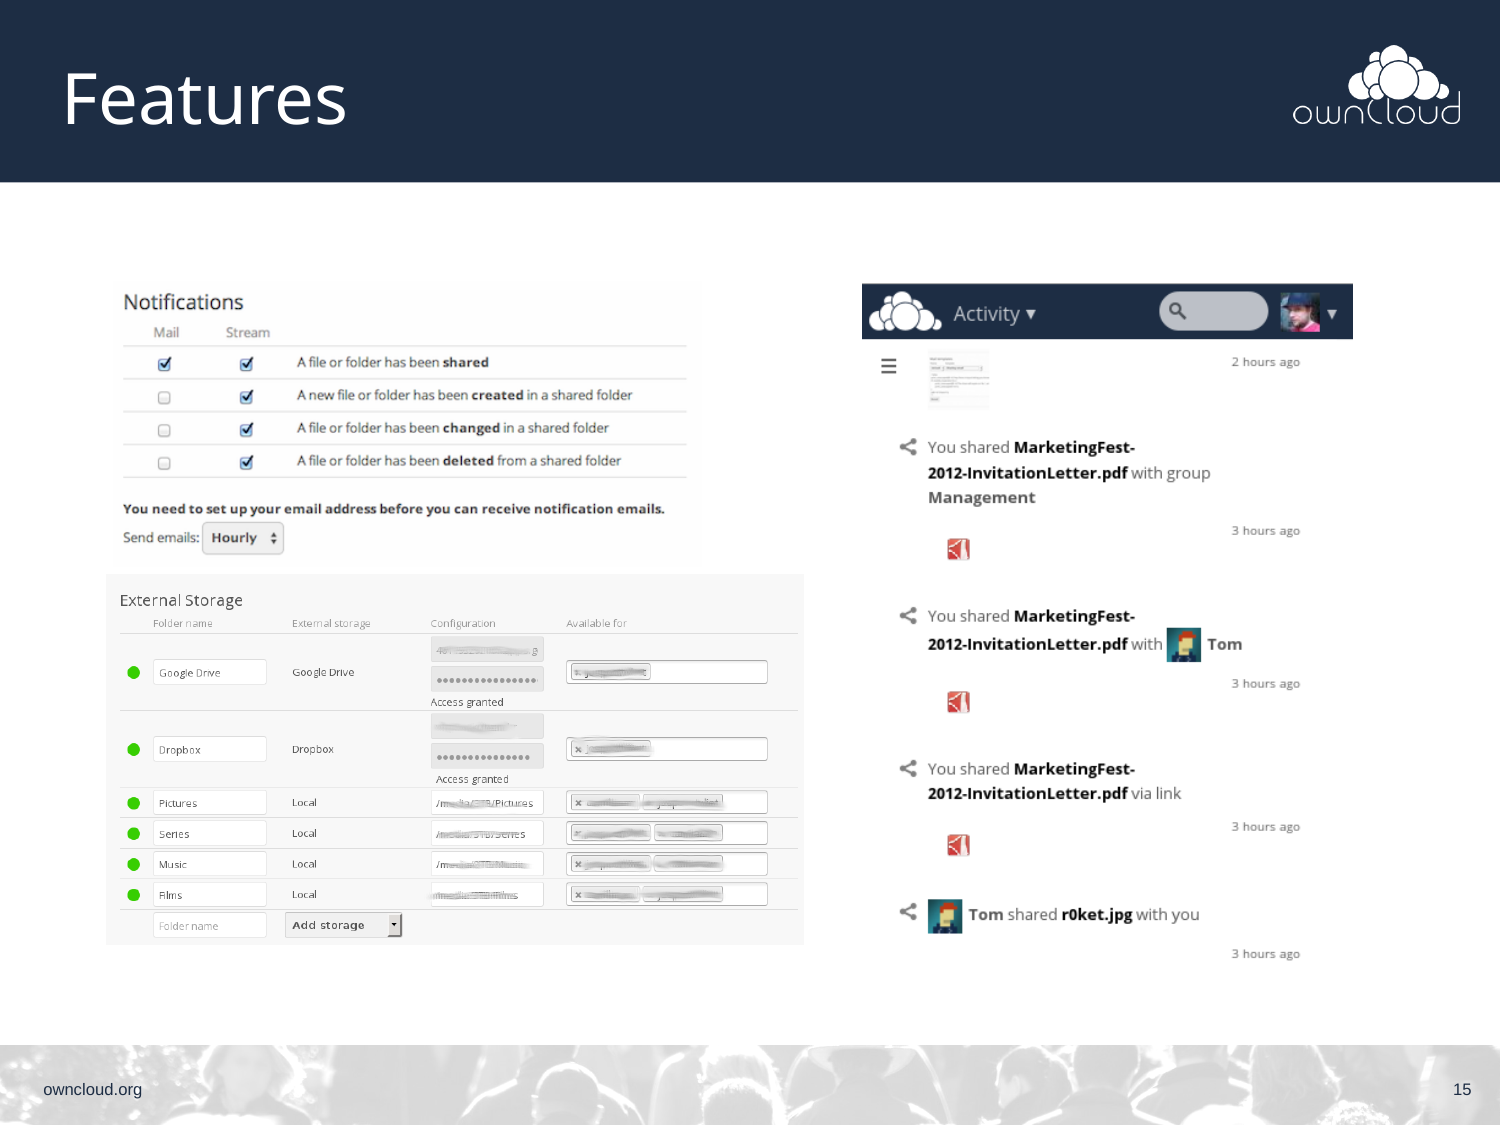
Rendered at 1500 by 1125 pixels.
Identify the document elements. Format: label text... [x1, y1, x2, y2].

picture [106, 574, 804, 945]
picture [0, 1045, 1500, 1125]
picture [1293, 45, 1460, 124]
title Features [46, 5, 1258, 187]
picture [113, 281, 702, 567]
picture [862, 283, 1353, 964]
